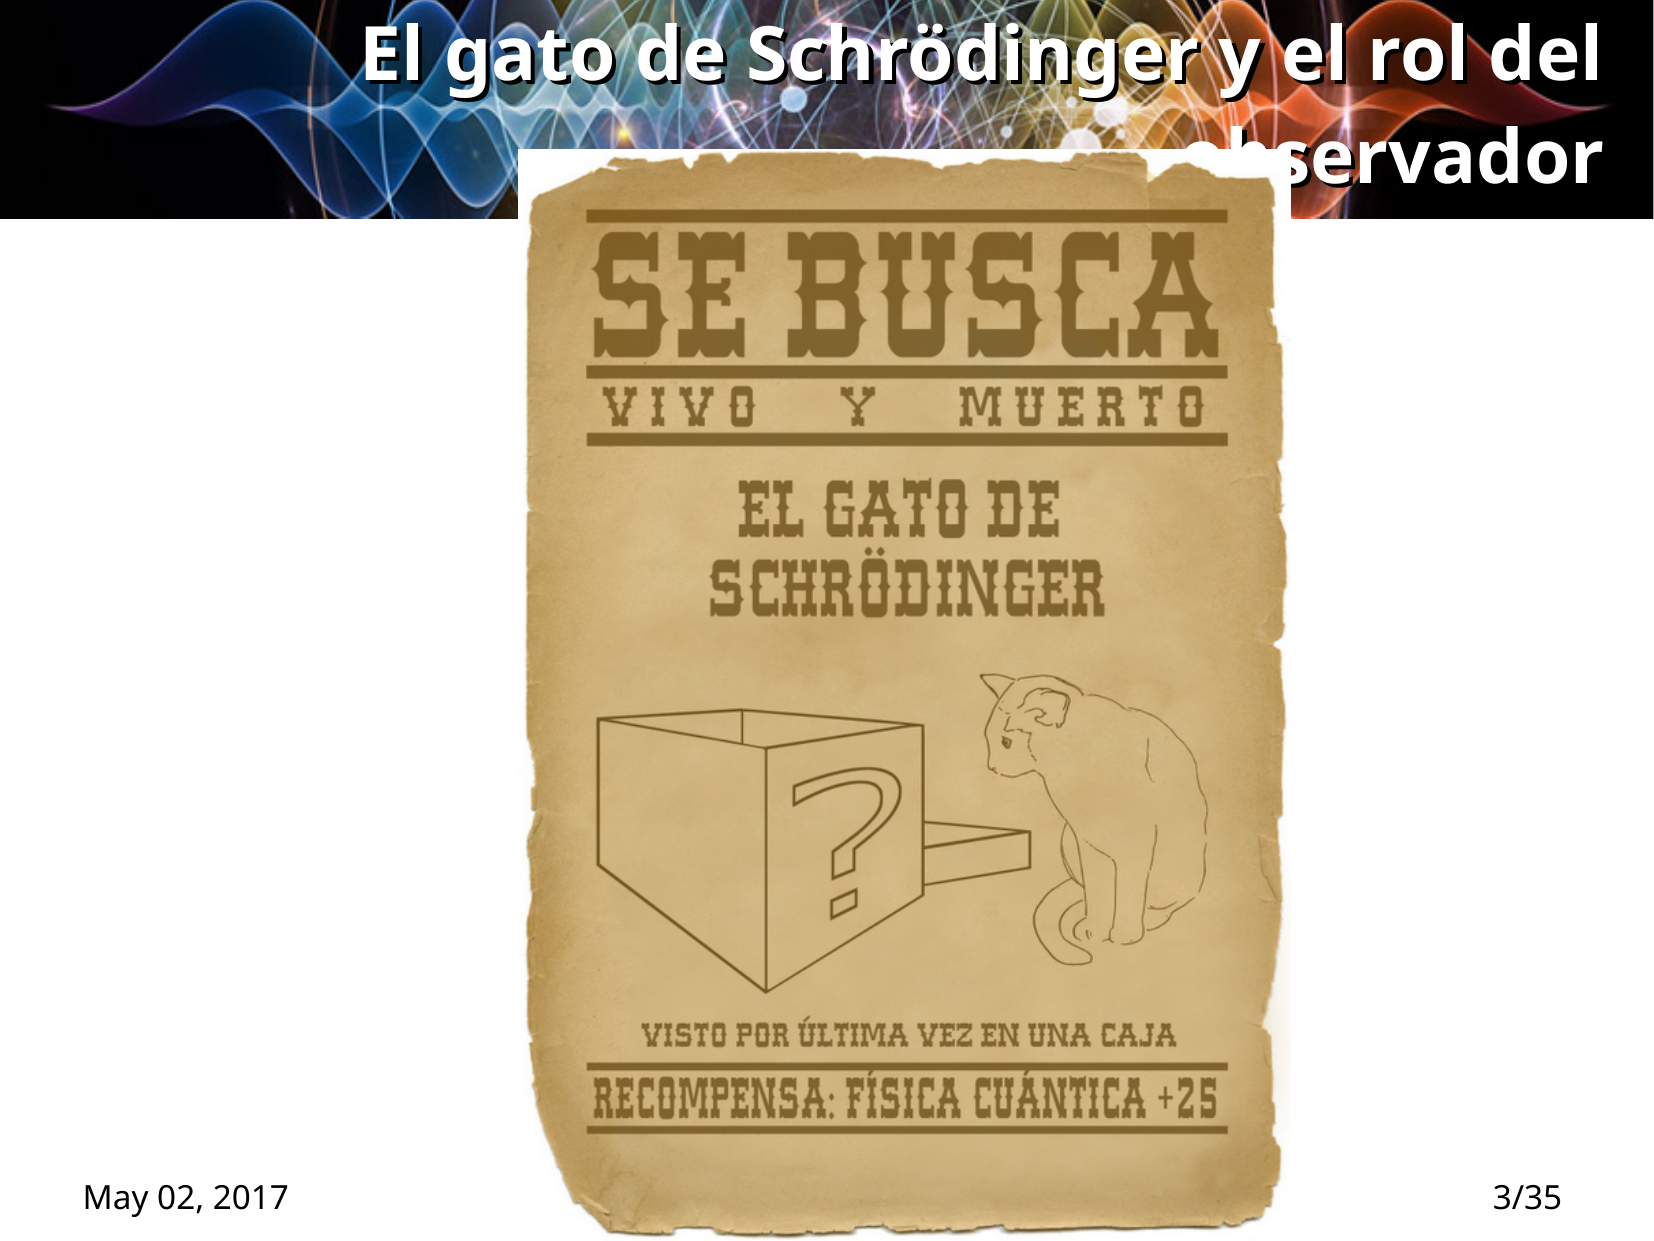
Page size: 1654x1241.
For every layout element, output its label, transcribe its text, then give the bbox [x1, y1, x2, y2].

picture [0, 0, 1654, 1241]
title El gato de Schrödinger y el rol del observador [45, 15, 1606, 191]
